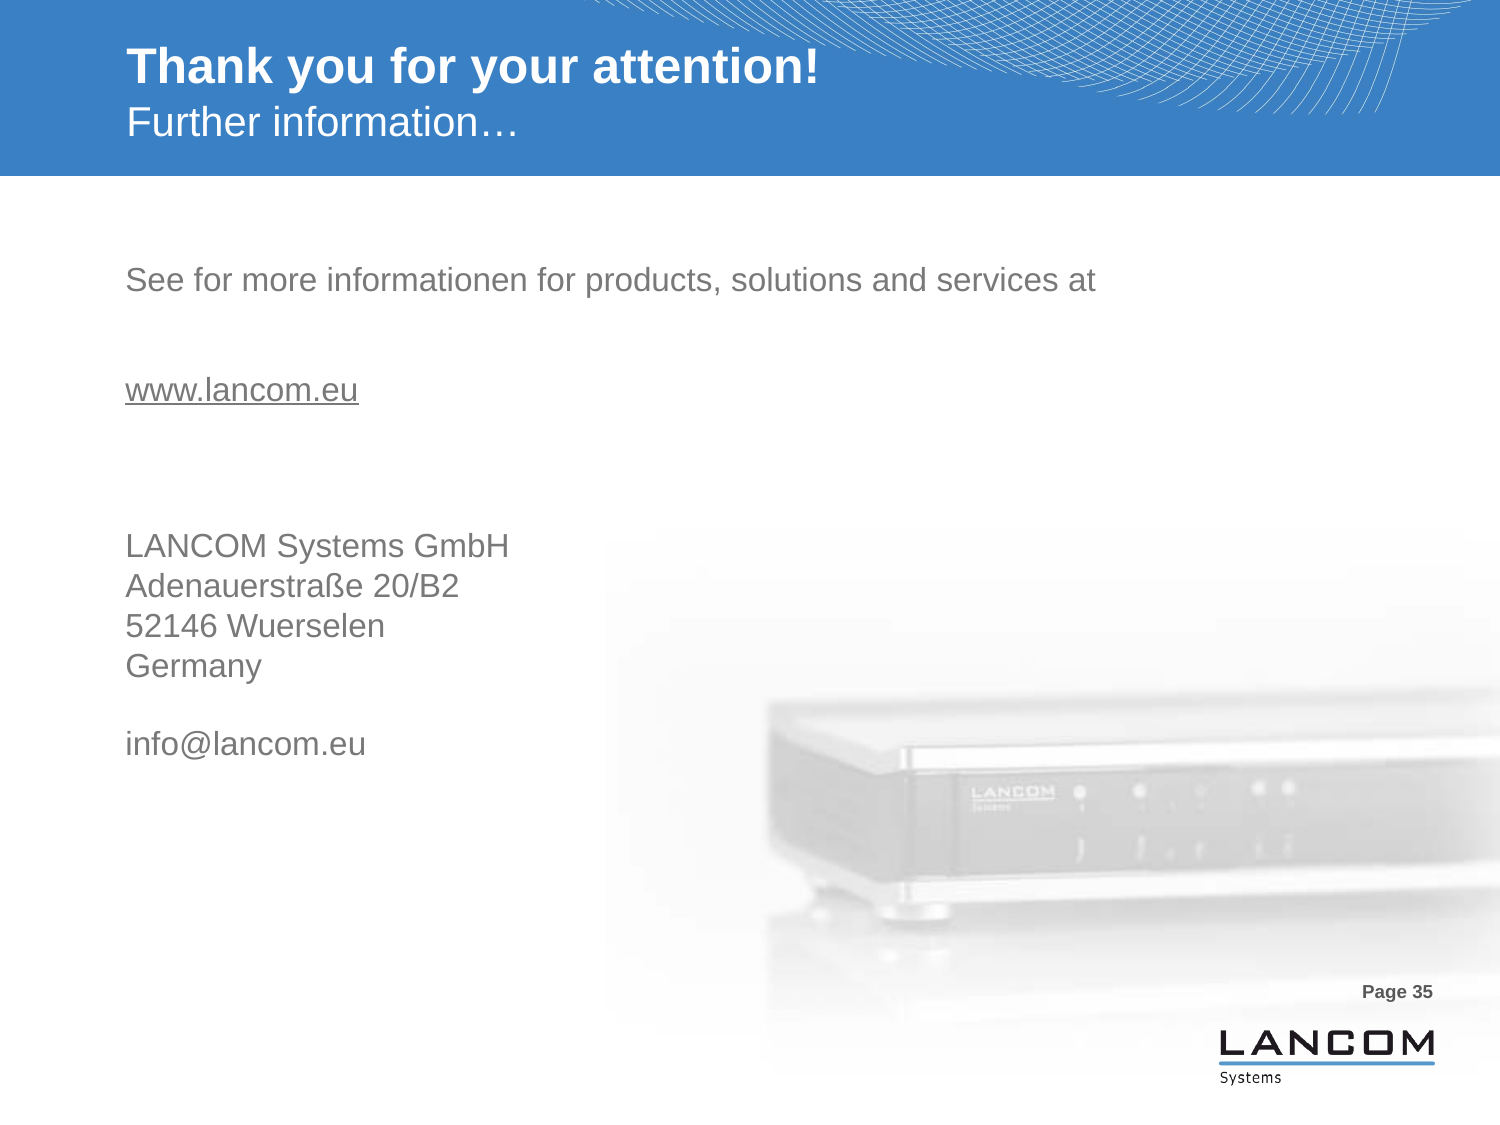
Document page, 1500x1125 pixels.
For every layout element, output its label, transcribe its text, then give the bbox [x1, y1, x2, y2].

picture [0, 0, 1500, 176]
title Thank you for your attention! Further information… [126, 18, 1196, 146]
picture [605, 528, 1500, 1125]
list See for more informationen for products, solutions and services at www.lancom.eu LANCOM Systems GmbH Adenauerstraße 20/B2 52146 Wuerselen Germany info@lancom.eu [125, 258, 1199, 942]
